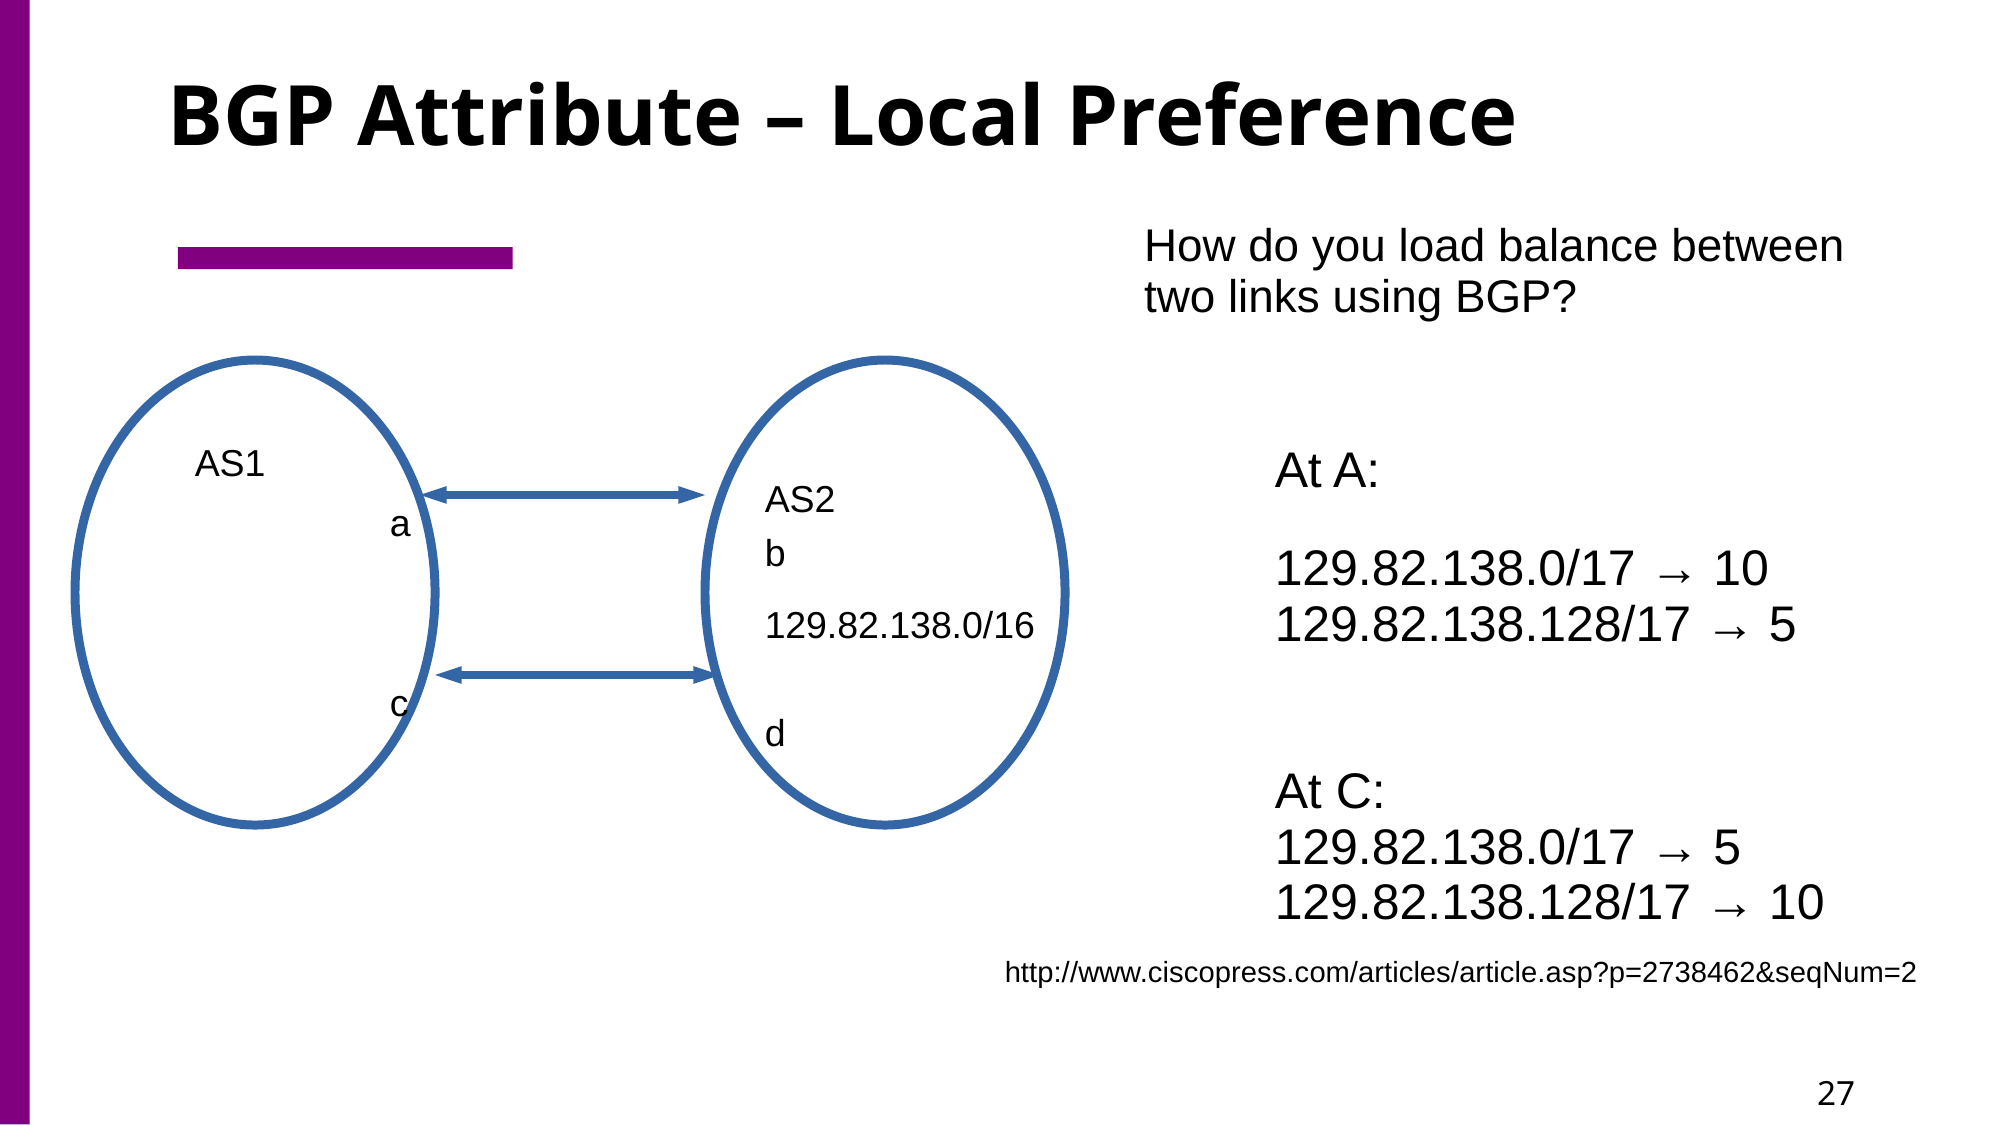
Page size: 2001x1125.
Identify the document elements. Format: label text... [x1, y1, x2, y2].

text_box d [750, 705, 801, 762]
text_box c [375, 675, 424, 732]
text_box AS1 [180, 435, 281, 492]
text_box http://www.ciscopress.com/articles/article.asp?p=2738462&seqNum=2 [990, 948, 2000, 1006]
text_box a [375, 495, 426, 552]
title BGP Attribute – Local Preference [116, 39, 1591, 185]
text_box AS2 129.82.138.0/16 [750, 471, 1050, 655]
text_box b [750, 525, 801, 582]
text_box At A: 129.82.138.0/17 → 10 129.82.138.128/17 → 5 At C: 129.82.138.0/17 → 5 129.82.138.128/17 → 10 [1260, 435, 1840, 938]
text_box How do you load balance between two links using BGP? [1129, 212, 1861, 330]
